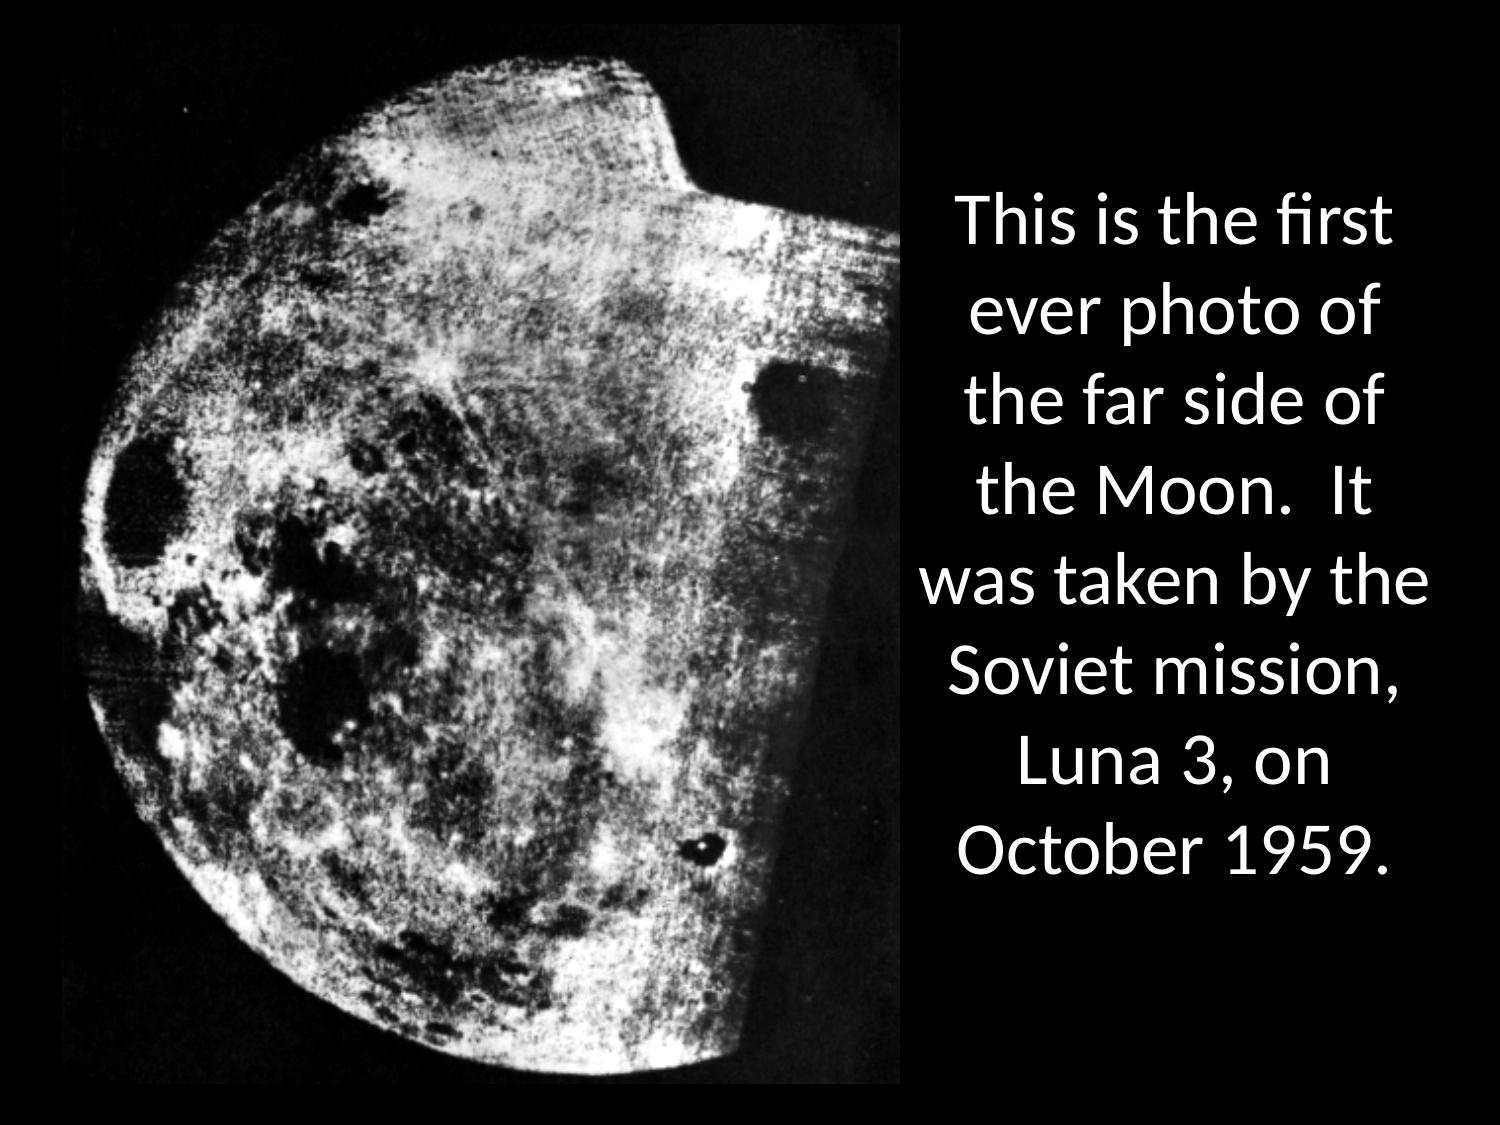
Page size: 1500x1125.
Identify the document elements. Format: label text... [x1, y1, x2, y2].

picture [62, 24, 900, 1084]
text_box This is the first ever photo of the far side of the Moon. It was taken by the Soviet mission, Luna 3, on October 1959. [900, 162, 1450, 898]
